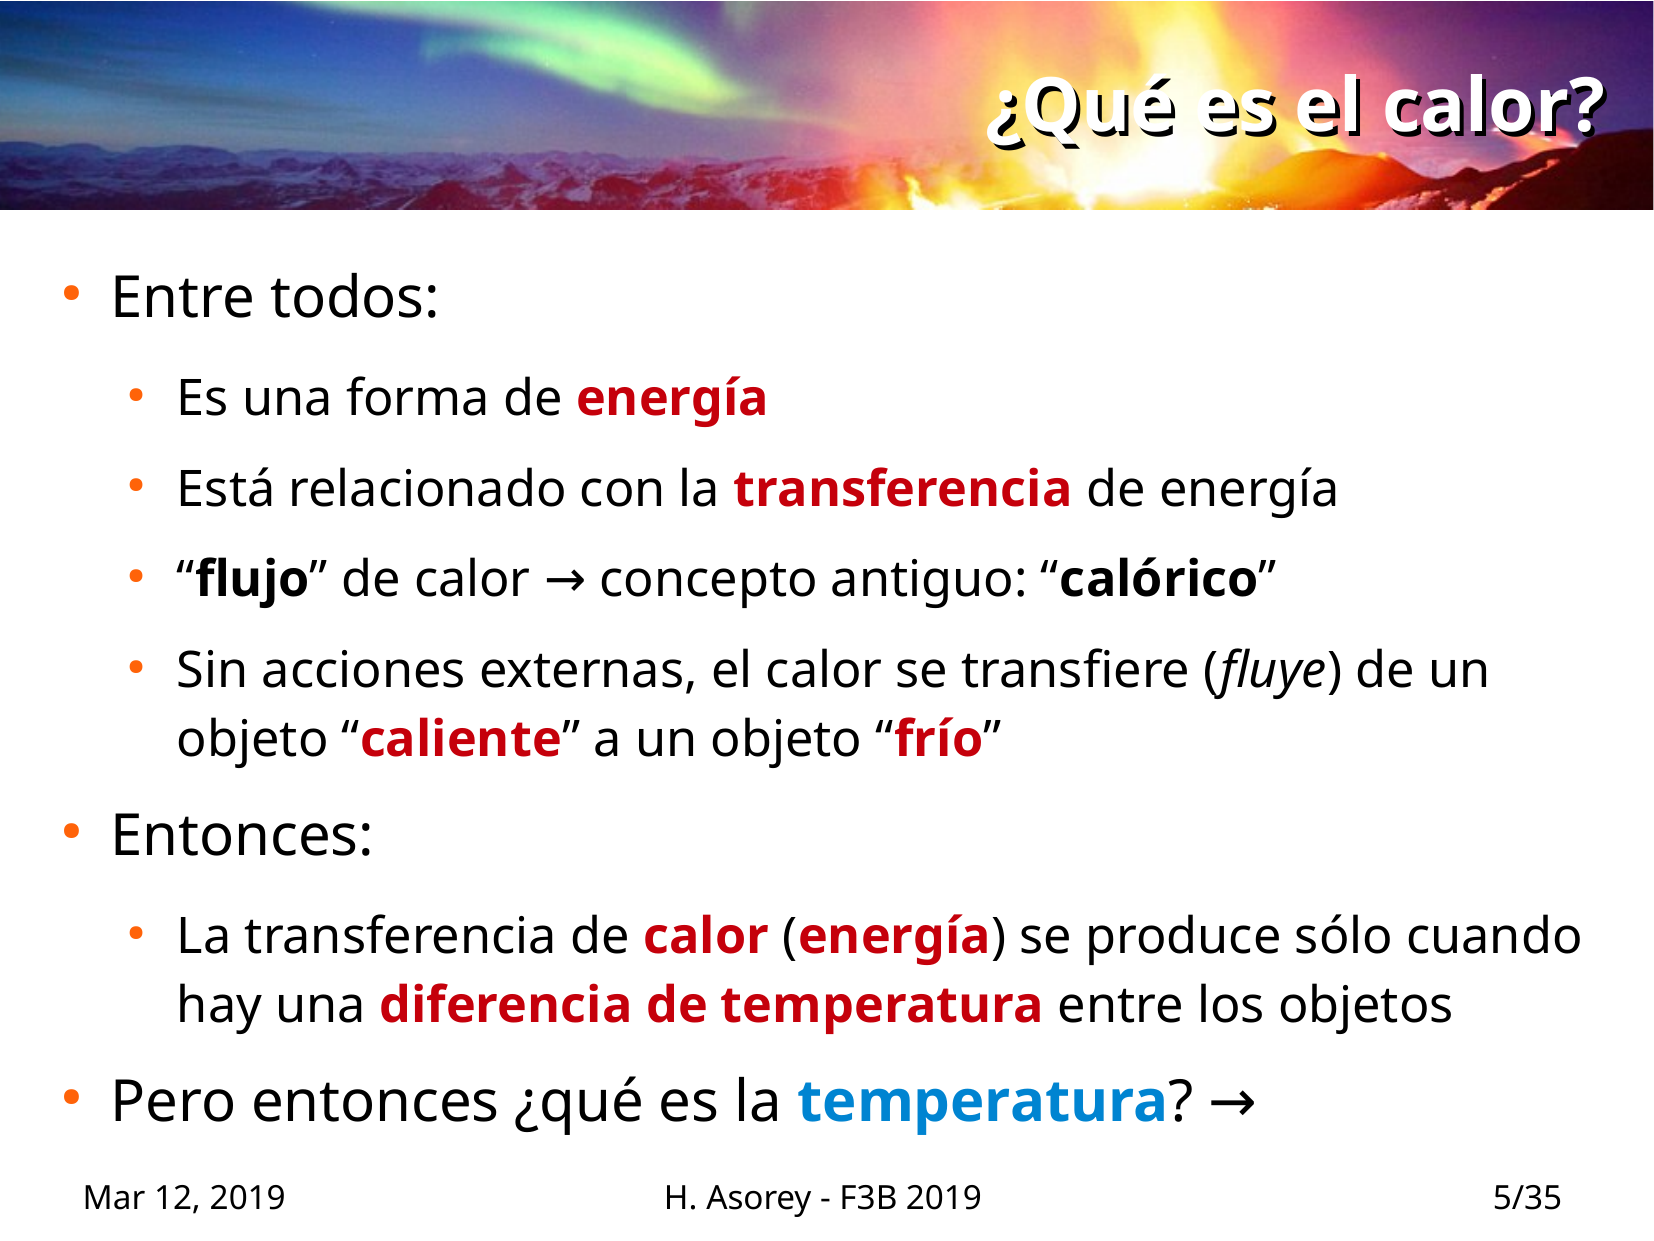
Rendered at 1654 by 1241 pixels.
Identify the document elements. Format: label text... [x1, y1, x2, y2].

picture [0, 1, 1654, 210]
list Entre todos: Es una forma de energía Está relacionado con la transferencia de energía “flujo” de calor → concepto antiguo: “calórico” Sin acciones externas, el calor se transfiere (fluye) de un objeto “caliente” a un objeto “frío” Entonces: La transferencia de calor (energía) se produce sólo cuando hay una diferencia de temperatura entre los objetos Pero entonces ¿qué es la temperatura? → [45, 255, 1606, 1156]
title ¿Qué es el calor? [45, 15, 1606, 191]
